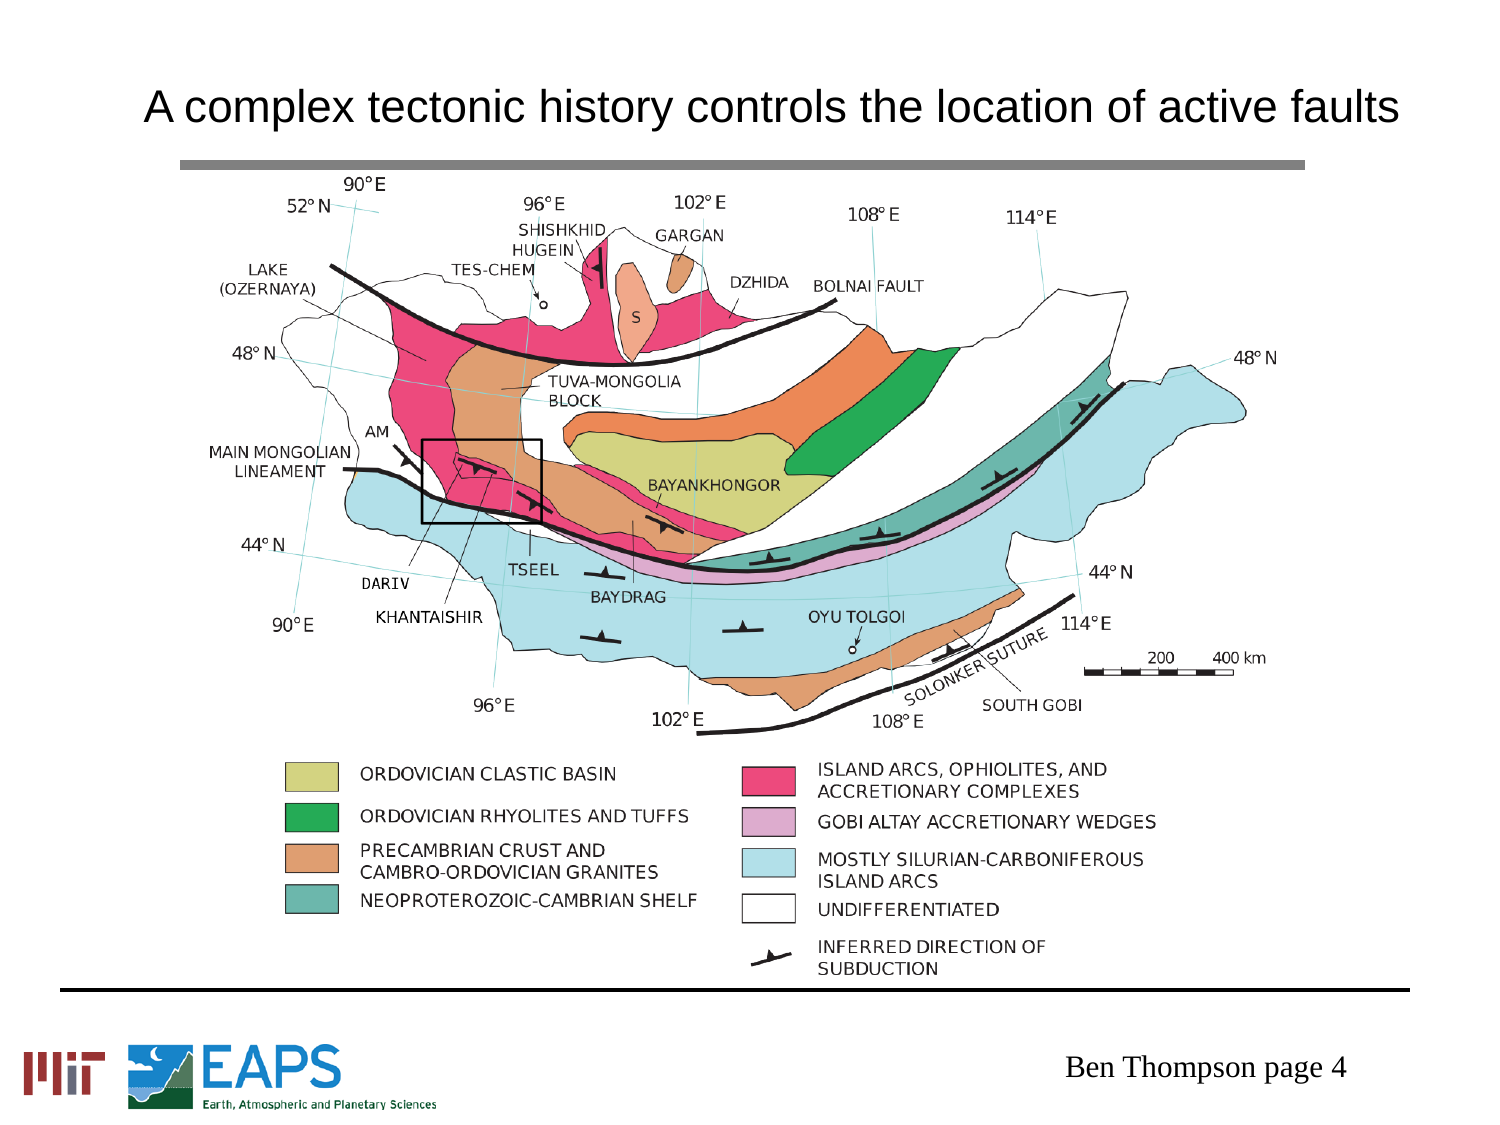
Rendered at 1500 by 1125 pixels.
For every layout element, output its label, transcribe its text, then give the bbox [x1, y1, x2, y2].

title A complex tectonic history controls the location of active faults [105, 56, 1441, 158]
picture [210, 176, 1276, 976]
picture [128, 1044, 436, 1110]
